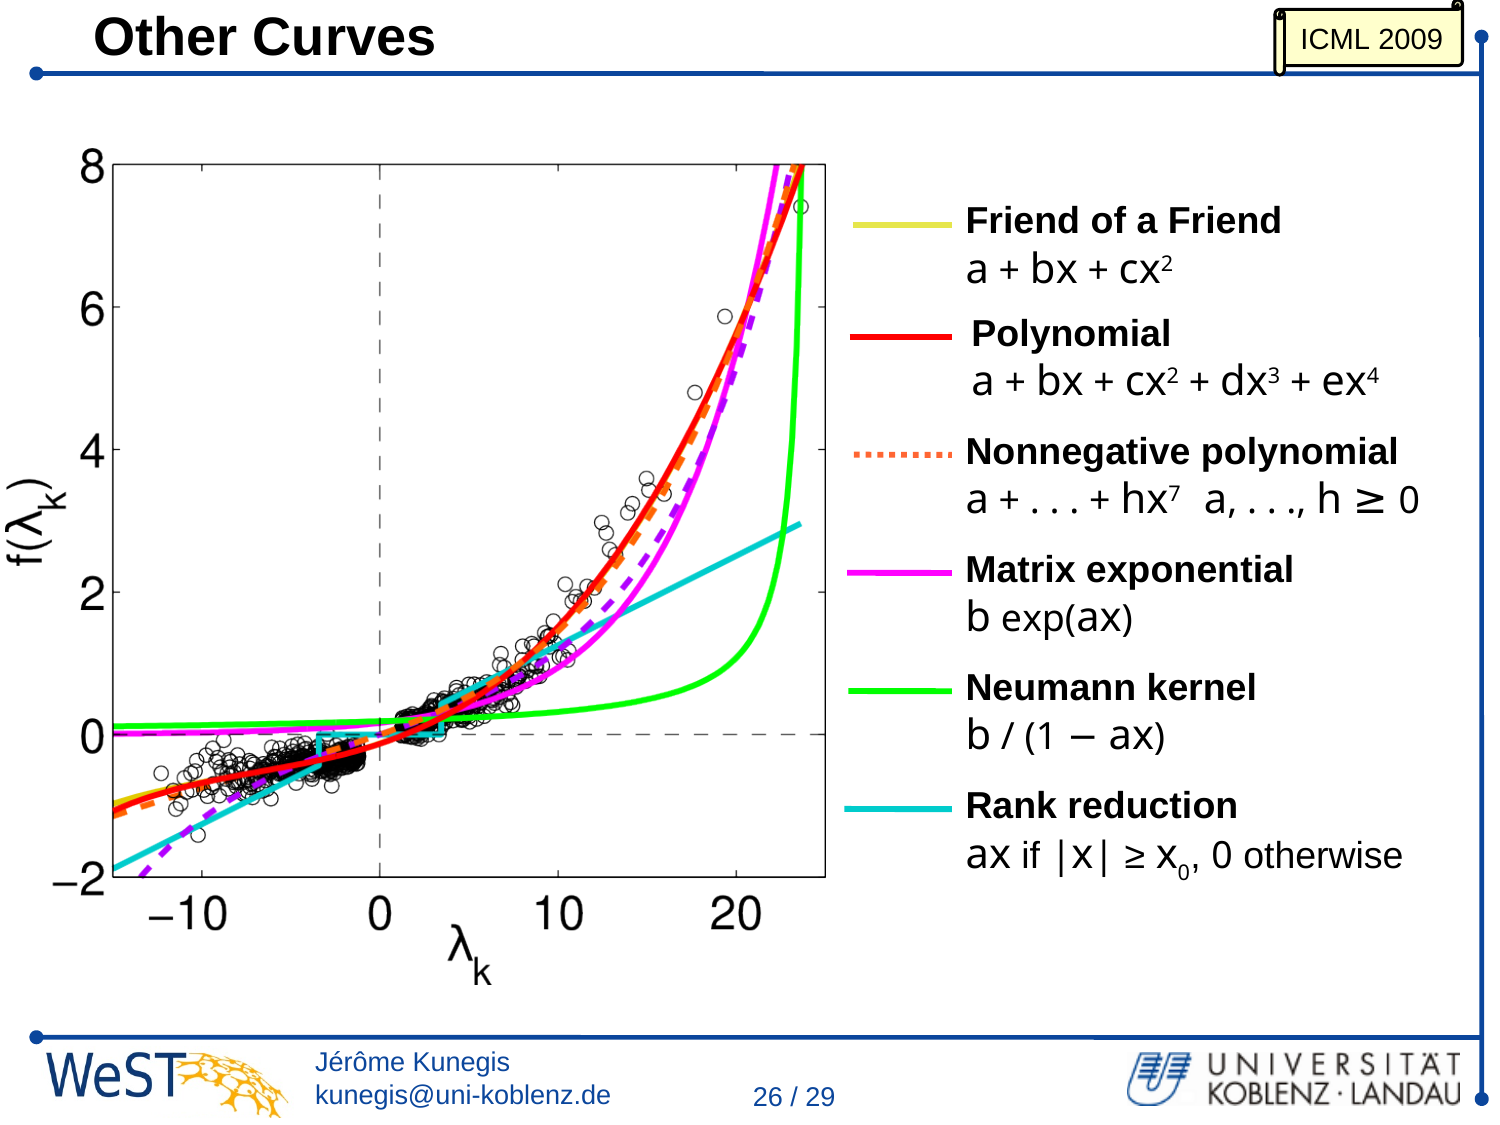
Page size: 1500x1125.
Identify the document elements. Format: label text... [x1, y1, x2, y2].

text_box Other Curves [78, 0, 1455, 74]
picture [5, 148, 826, 985]
text_box ICML 2009 [1274, 15, 1285, 76]
picture [41, 1046, 302, 1118]
text_box Rank reduction ax if |x| ≥ x0, 0 otherwise [950, 773, 1394, 892]
text_box ICML 2009 [1274, 7, 1463, 66]
text_box Matrix exponential b exp(ax) [950, 537, 1310, 643]
text_box Polynomial a + bx + cx2 + dx3 + ex4 [956, 301, 1418, 407]
picture [1127, 1052, 1460, 1106]
text_box Neumann kernel b / (1 − ax) [950, 655, 1354, 761]
text_box Nonnegative polynomial a + . . . + hx7 a, . . ., h ≥ 0 [950, 419, 1500, 525]
text_box Friend of a Friend a + bx + cx2 [950, 188, 1412, 294]
text_box Other Curves [1284, 0, 1477, 74]
